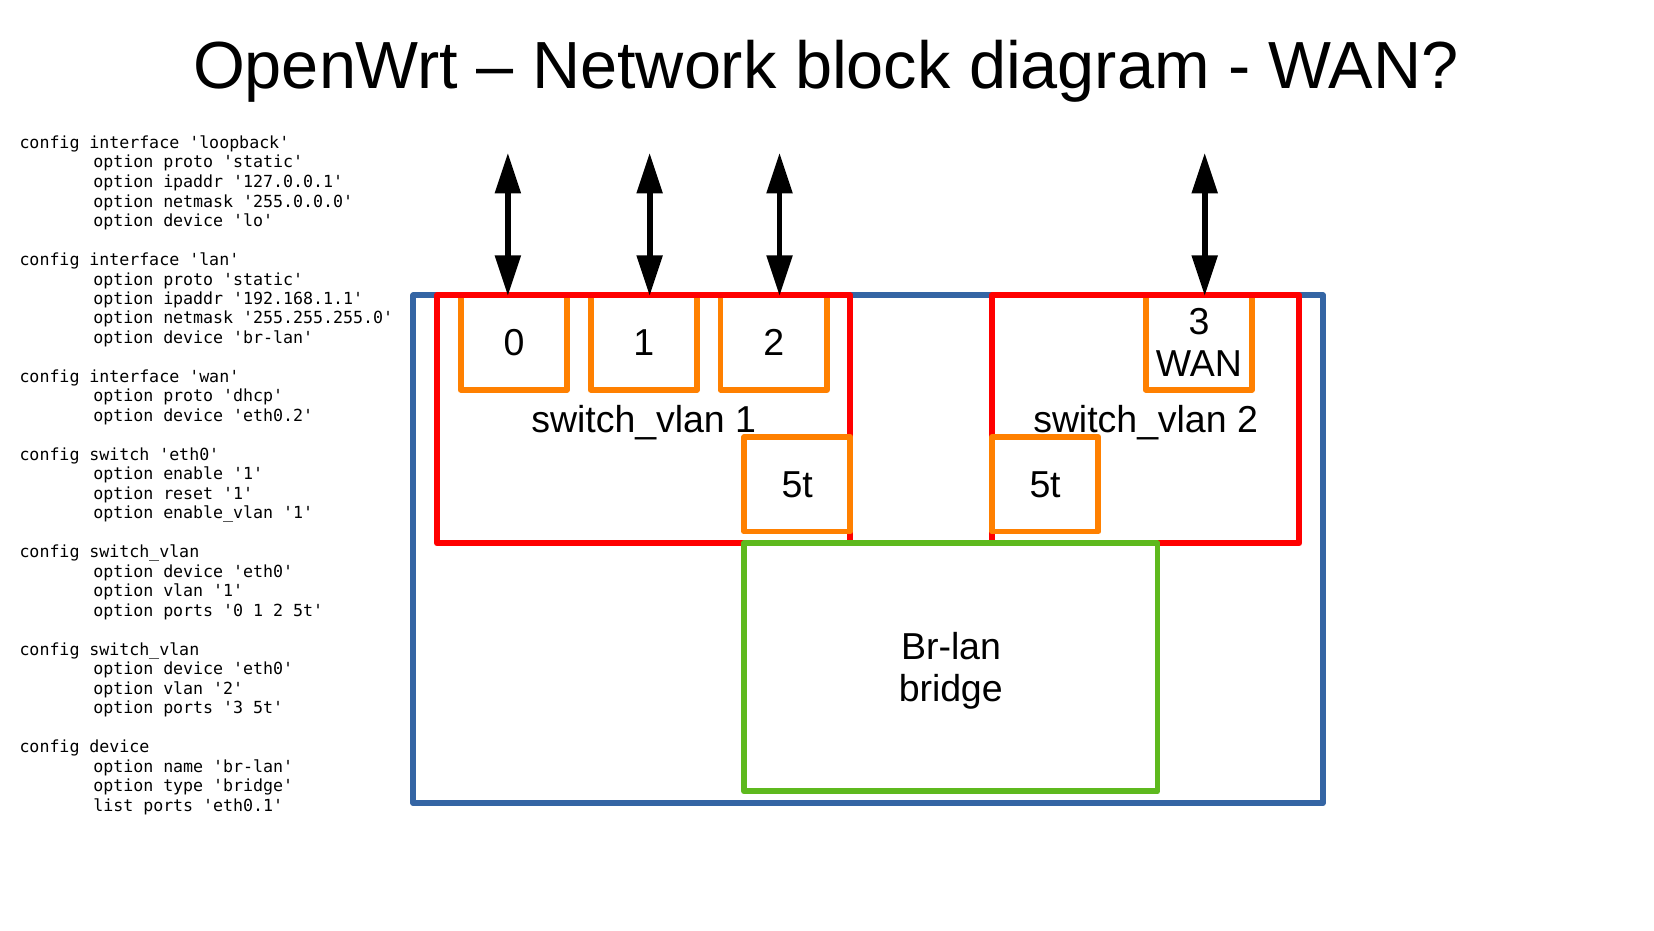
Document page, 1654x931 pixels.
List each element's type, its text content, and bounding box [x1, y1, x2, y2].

text_box 5t [744, 437, 851, 532]
text_box config interface 'loopback' option proto 'static' option ipaddr '127.0.0.1' option netmask '255.0.0.0' option device 'lo' config interface 'lan' option proto 'static' option ipaddr '192.168.1.1' option netmask '255.255.255.0' option device 'br-lan' config interface 'wan' option proto 'dhcp' option device 'eth0.2' config switch 'eth0' option enable '1' option reset '1' option enable_vlan '1' config switch_vlan option device 'eth0' option vlan '1' option ports '0 1 2 5t' config switch_vlan option device 'eth0' option vlan '2' option ports '3 5t' config device option name 'br-lan' option type 'bridge' list ports 'eth0.1' [4, 125, 414, 863]
text_box 5t [992, 437, 1099, 532]
title OpenWrt – Network block diagram - WAN? [82, 28, 1571, 104]
text_box Br-lan bridge [744, 543, 1158, 792]
text_box switch_vlan 1 [437, 295, 851, 544]
text_box switch_vlan 2 [992, 295, 1300, 544]
